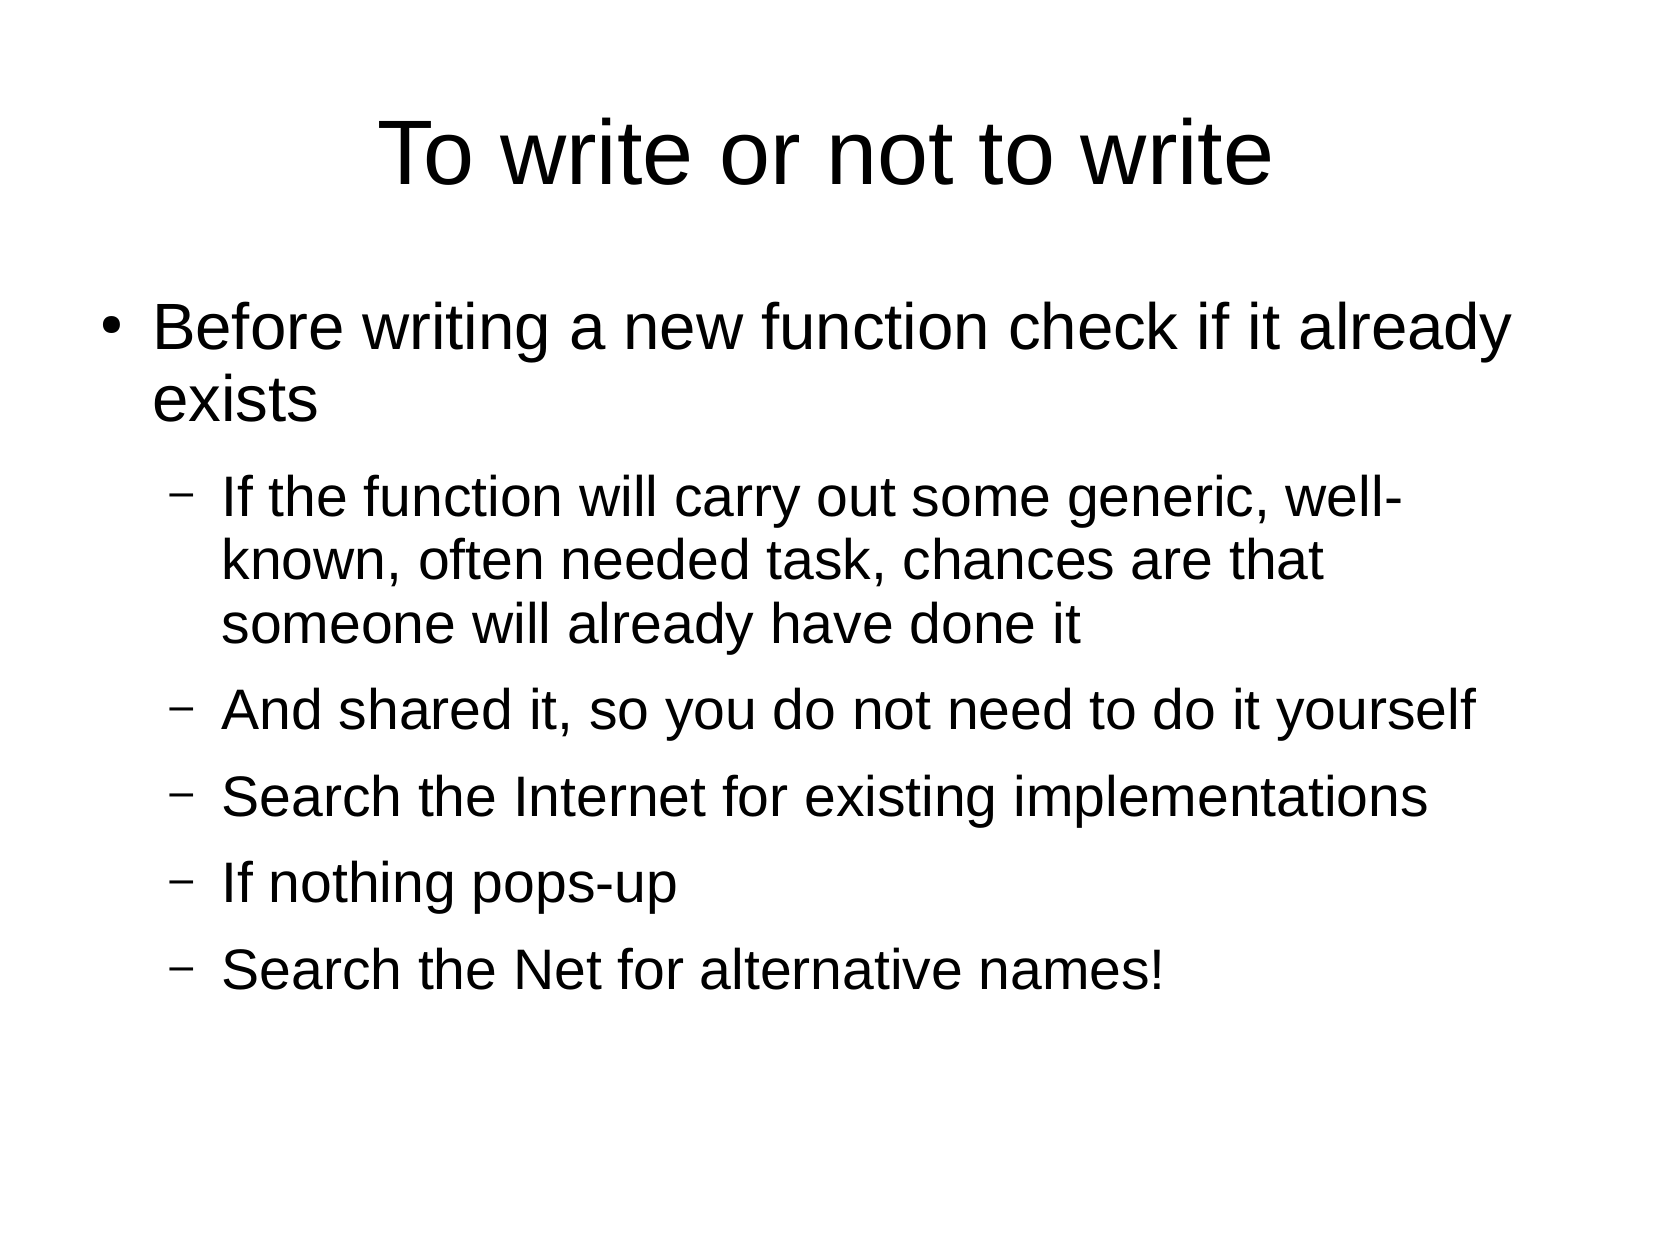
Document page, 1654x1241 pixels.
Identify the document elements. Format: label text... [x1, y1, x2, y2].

list Before writing a new function check if it already exists If the function will carry out some generic, well-known, often needed task, chances are that someone will already have done it And shared it, so you do not need to do it yourself Search the Internet for existing implementations If nothing pops-up Search the Net for alternative names! [82, 290, 1571, 1010]
title To write or not to write [82, 49, 1571, 257]
